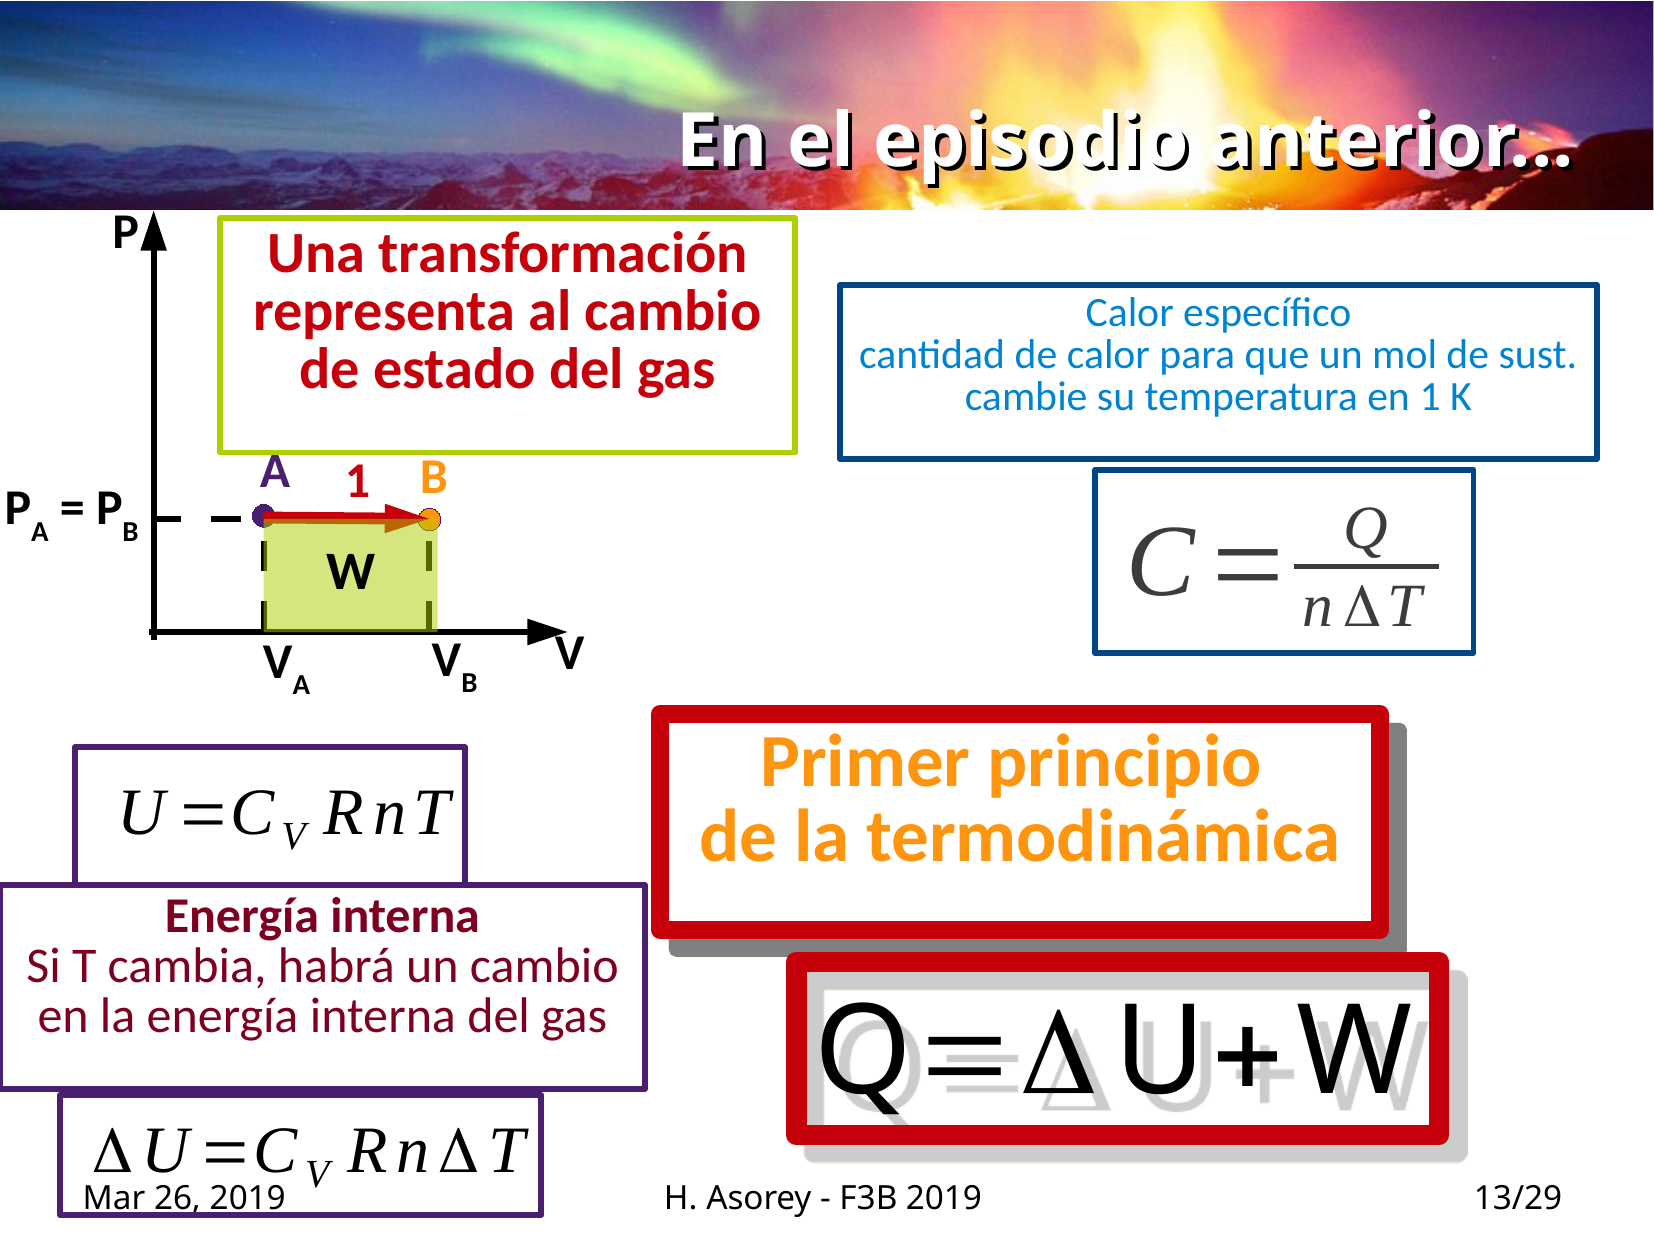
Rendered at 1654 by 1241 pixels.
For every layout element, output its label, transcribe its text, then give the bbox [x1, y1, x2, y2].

text_box Energía interna Si T cambia, habrá un cambio en la energía interna del gas [0, 885, 646, 1089]
text_box Una transformación representa al cambio de estado del gas [220, 217, 796, 453]
picture [0, 1, 1654, 210]
text_box [252, 504, 274, 528]
chart [1120, 492, 1448, 641]
text_box W [263, 518, 438, 633]
text_box A [245, 455, 305, 519]
text_box Calor específico cantidad de calor para que un mol de sust. cambie su temperatura en 1 K [840, 285, 1598, 459]
chart [84, 1112, 538, 1197]
text_box V [540, 624, 600, 701]
title En el episodio anterior... [86, 49, 1576, 226]
text_box VA [248, 633, 325, 721]
chart [111, 775, 462, 859]
text_box P [97, 203, 154, 280]
chart [806, 972, 1429, 1125]
text_box PA = PB [0, 480, 154, 567]
text_box Primer principio de la termodinámica [660, 713, 1381, 931]
text_box VB [416, 631, 493, 718]
text_box 1 [330, 452, 481, 529]
